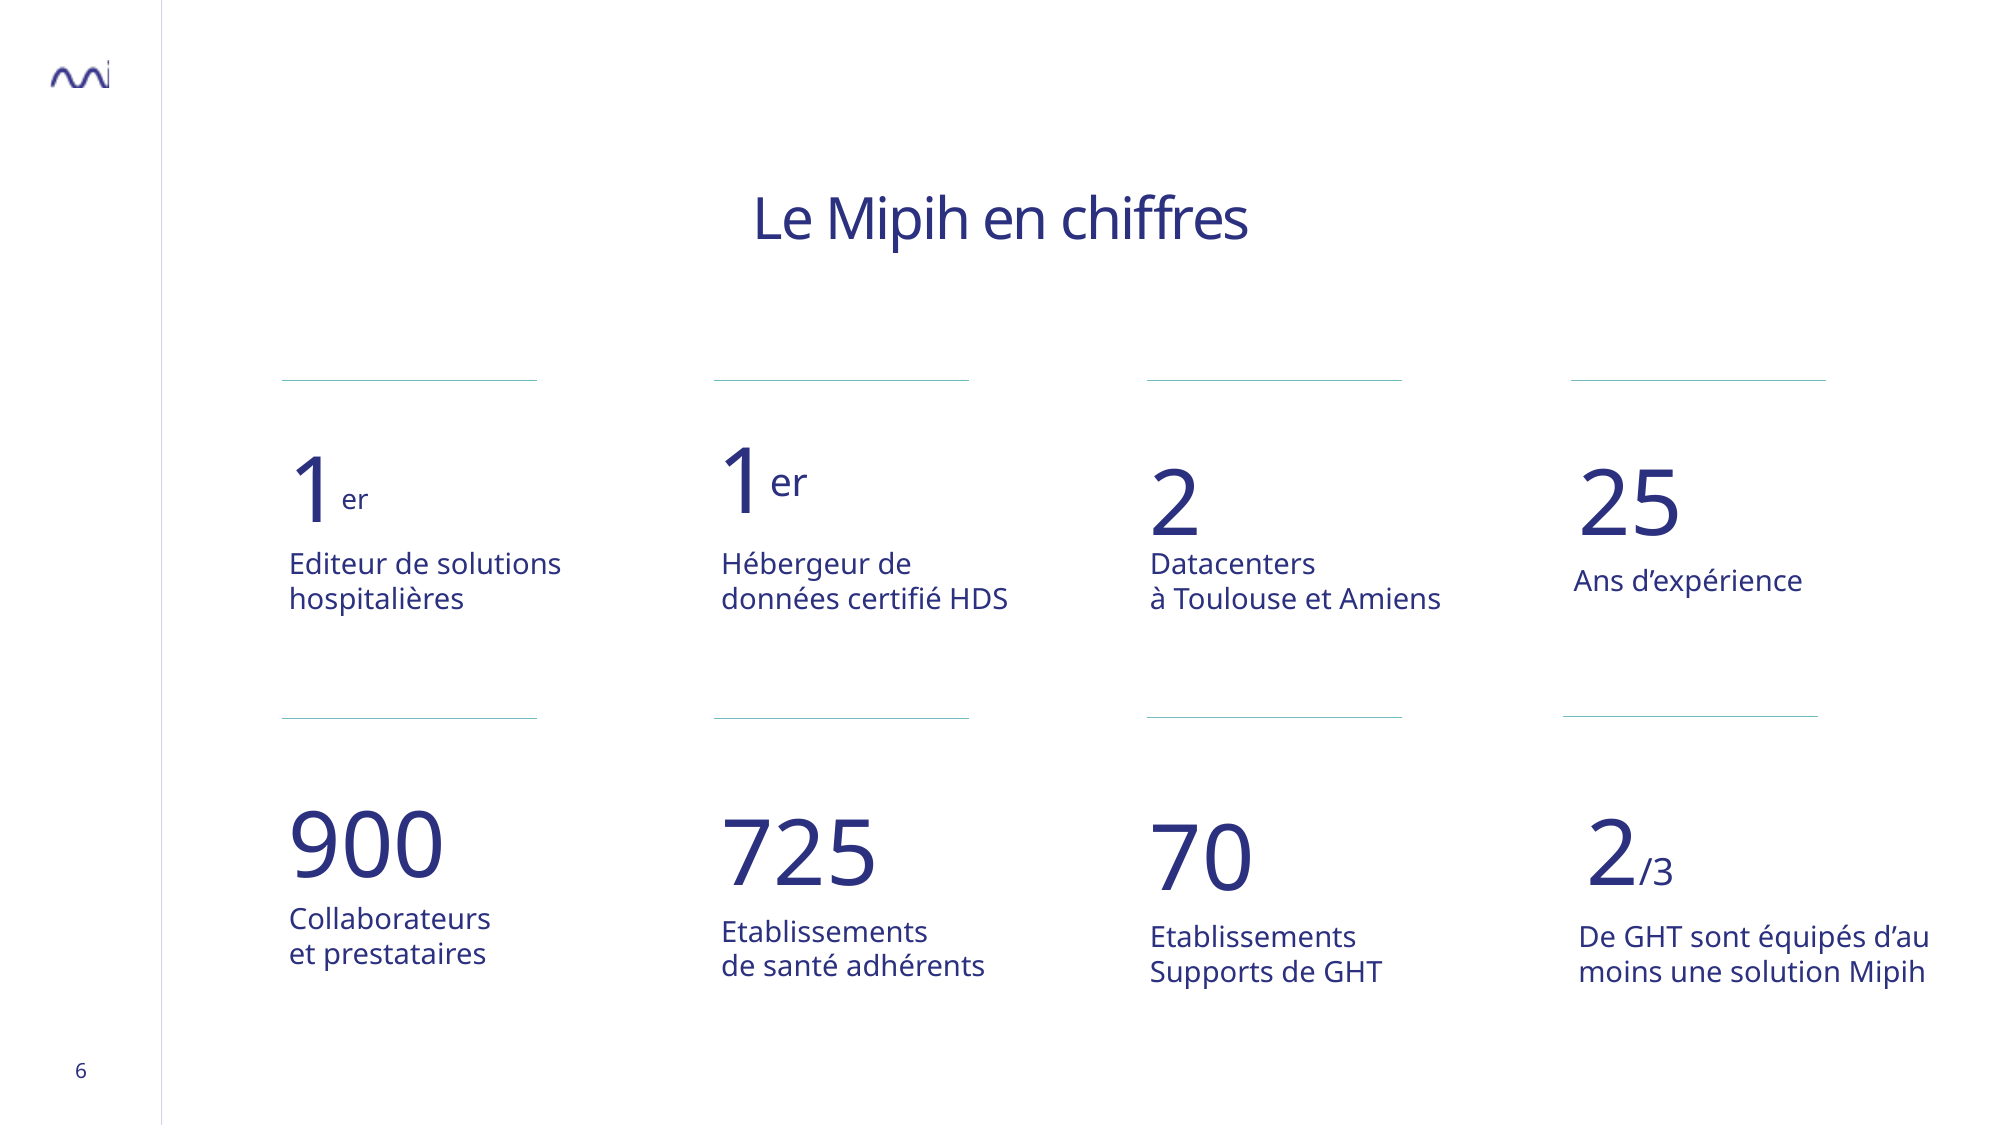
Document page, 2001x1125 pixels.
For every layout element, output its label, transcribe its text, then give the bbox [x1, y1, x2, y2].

text_box 725 [706, 764, 920, 877]
text_box Etablissements Supports de GHT [1134, 910, 1526, 997]
text_box Editeur de solutions hospitalières [273, 537, 612, 624]
text_box 70 [1134, 769, 1348, 882]
text_box 2/3 [1571, 764, 1785, 877]
text_box Hébergeur de données certifié HDS [706, 537, 1044, 624]
text_box 25 [1563, 414, 1699, 527]
text_box 1er [702, 414, 838, 527]
text_box 1er [273, 401, 410, 514]
text_box De GHT sont équipés d’au moins une solution Mipih [1563, 910, 1955, 997]
title Le Mipih en chiffres [322, 161, 1714, 284]
text_box 900 [273, 756, 487, 869]
text_box Ans d’expérience [1558, 555, 1897, 606]
text_box 6 [38, 1052, 123, 1091]
text_box Datacenters à Toulouse et Amiens [1134, 537, 1473, 624]
text_box Etablissements de santé adhérents [706, 905, 1098, 992]
text_box Collaborateurs et prestataires [273, 893, 529, 980]
text_box 2 [1134, 414, 1271, 527]
